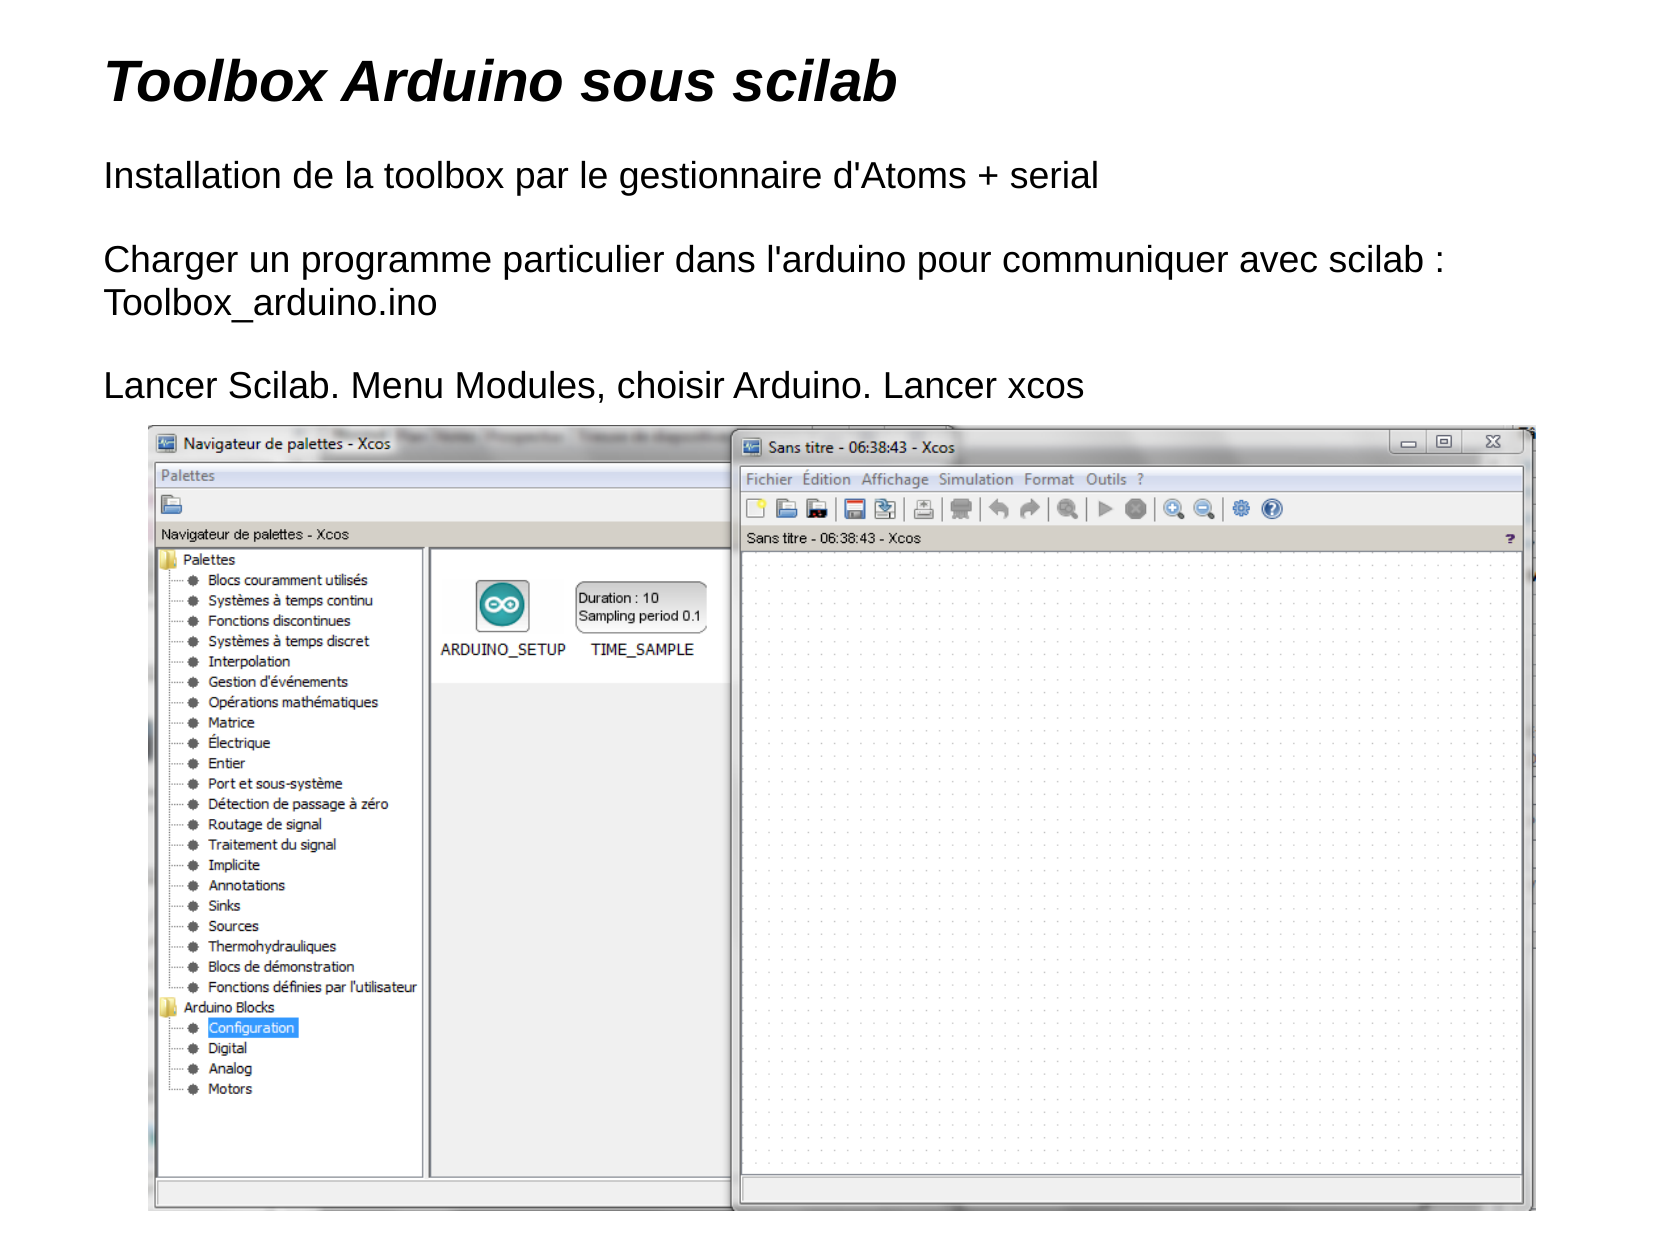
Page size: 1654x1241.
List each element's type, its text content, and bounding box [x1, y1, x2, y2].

picture [148, 425, 1536, 1211]
text_box Toolbox Arduino sous scilab [88, 41, 1477, 123]
text_box Installation de la toolbox par le gestionnaire d'Atoms + serial Charger un programme particulier dans l'arduino pour communiquer avec scilab : Toolbox_arduino.ino Lancer Scilab. Menu Modules, choisir Arduino. Lancer xcos [88, 147, 1536, 415]
